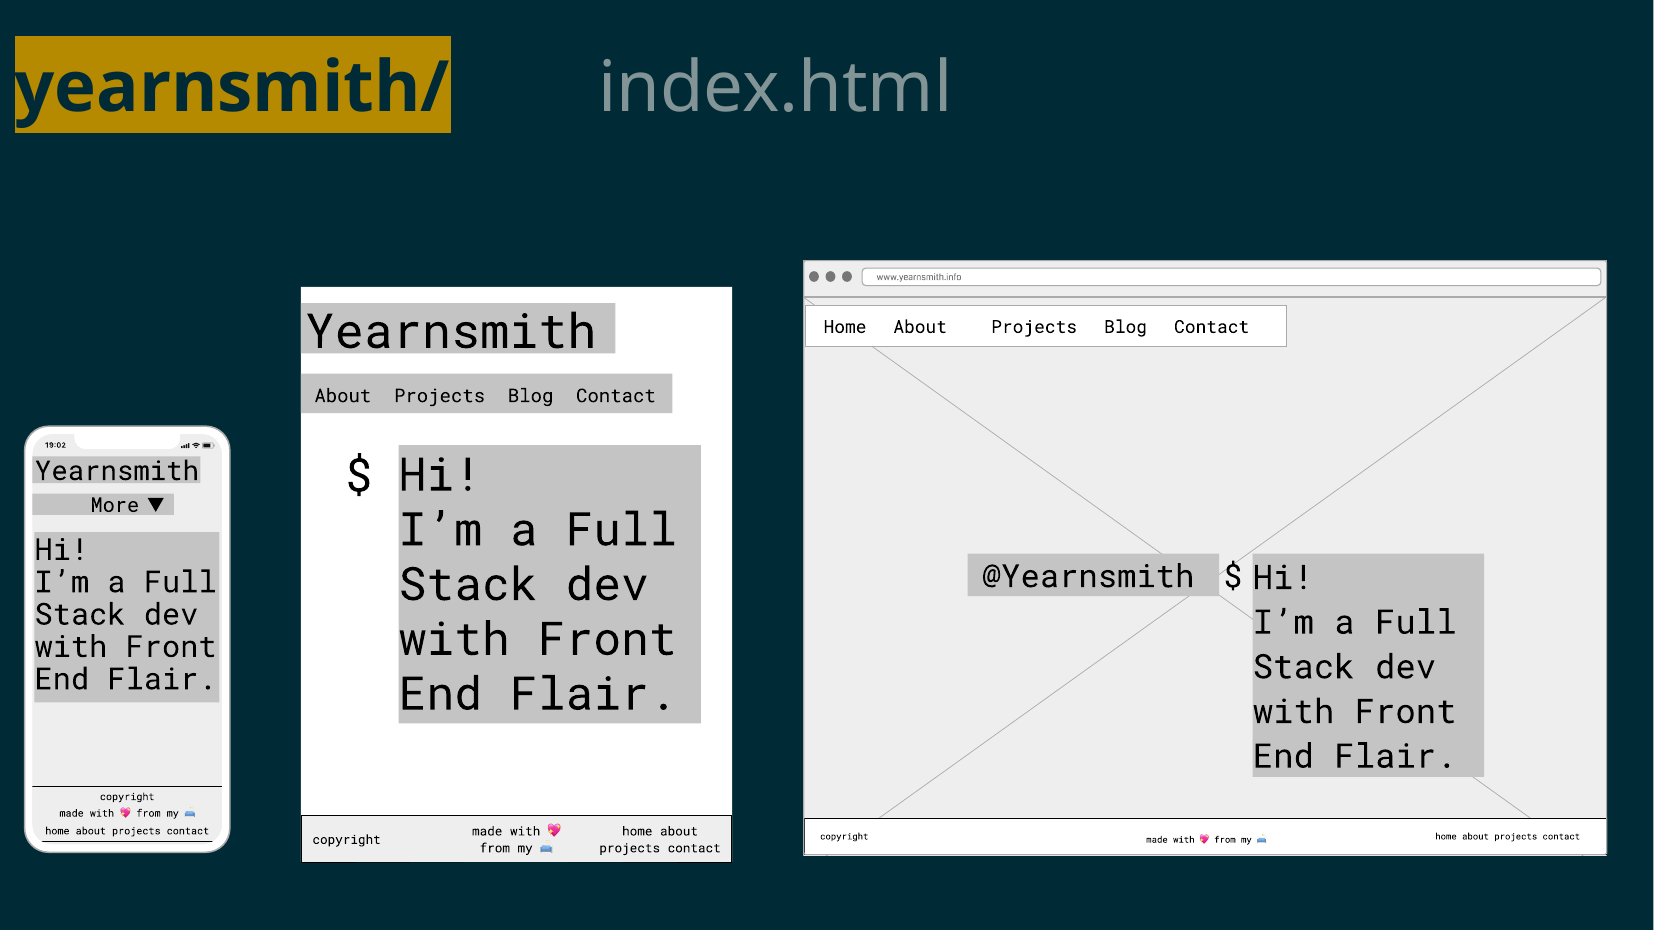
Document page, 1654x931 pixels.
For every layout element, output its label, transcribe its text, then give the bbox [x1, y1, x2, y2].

picture [301, 287, 732, 862]
picture [804, 261, 1607, 855]
title Index.html [598, 0, 1364, 172]
picture [24, 426, 230, 853]
title Yearnsmith/ [14, 40, 555, 128]
